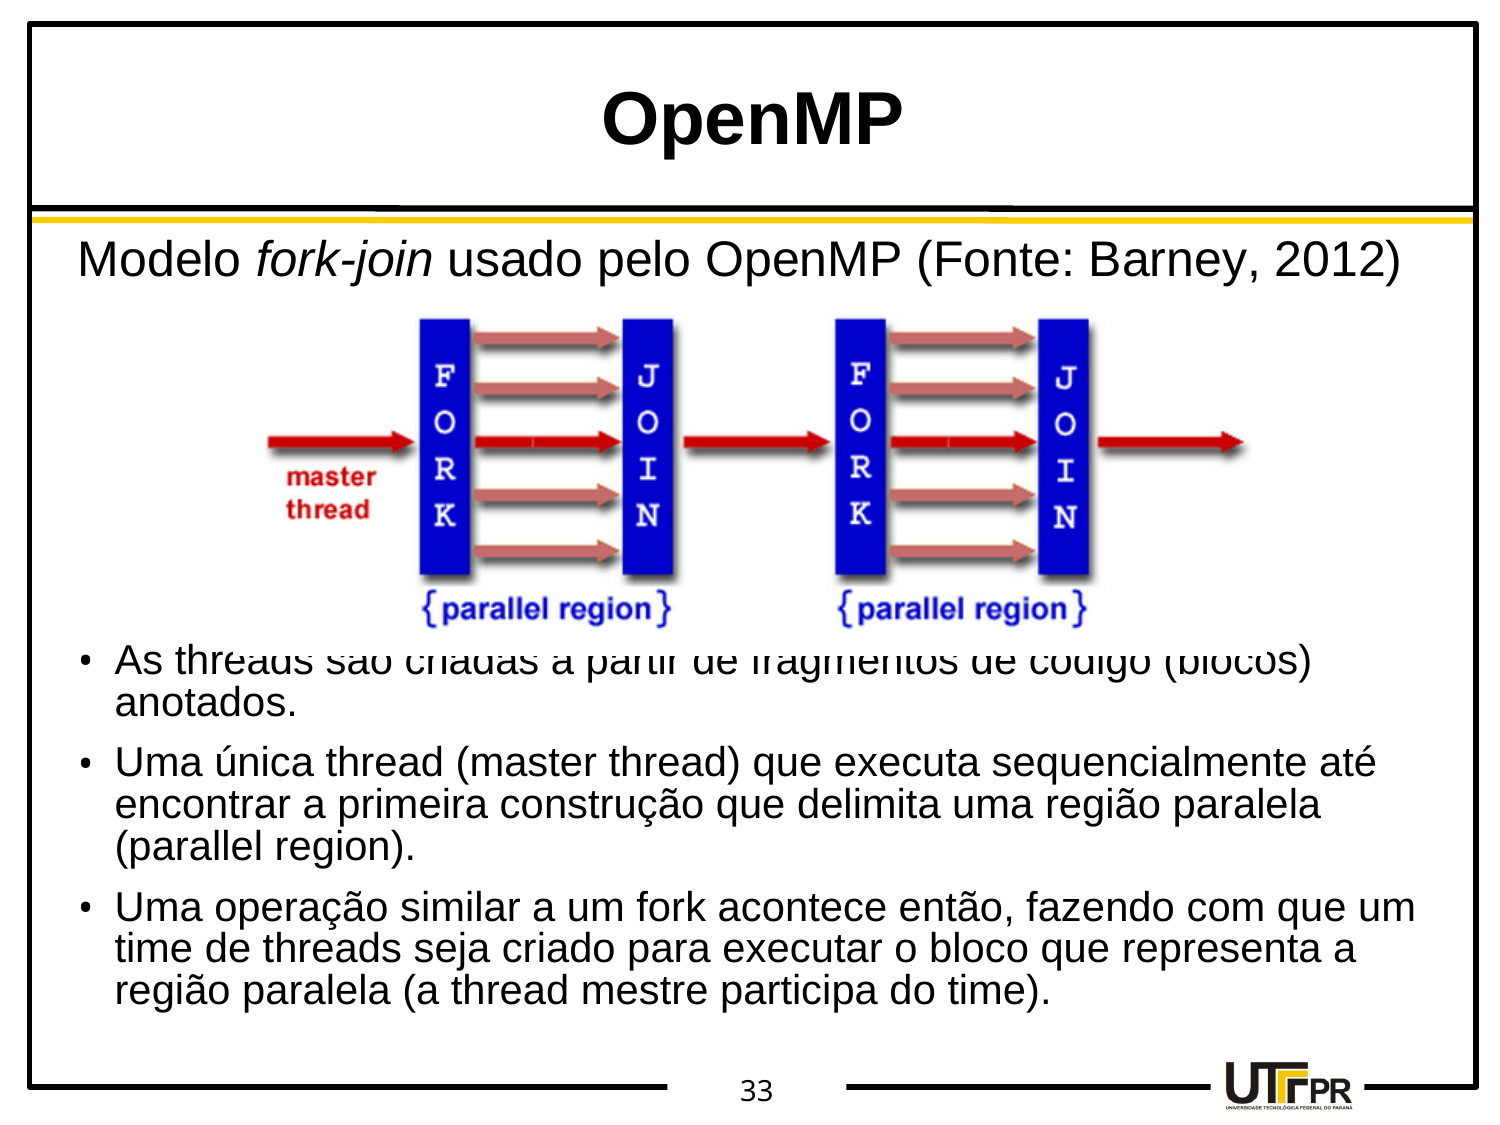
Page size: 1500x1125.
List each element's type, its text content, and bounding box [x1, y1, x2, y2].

list Modelo fork-join usado pelo OpenMP (Fonte: Barney, 2012) As threads são criadas a partir de fragmentos de código (blocos) anotados. Uma única thread (master thread) que executa sequencialmente até encontrar a primeira construção que delimita uma região paralela (parallel region). Uma operação similar a um fork acontece então, fazendo com que um time de threads seja criado para executar o bloco que representa a região paralela (a thread mestre participa do time). [41, 236, 1459, 1063]
picture [233, 295, 1267, 656]
picture [1225, 1063, 1353, 1110]
title OpenMP [29, 47, 1477, 195]
